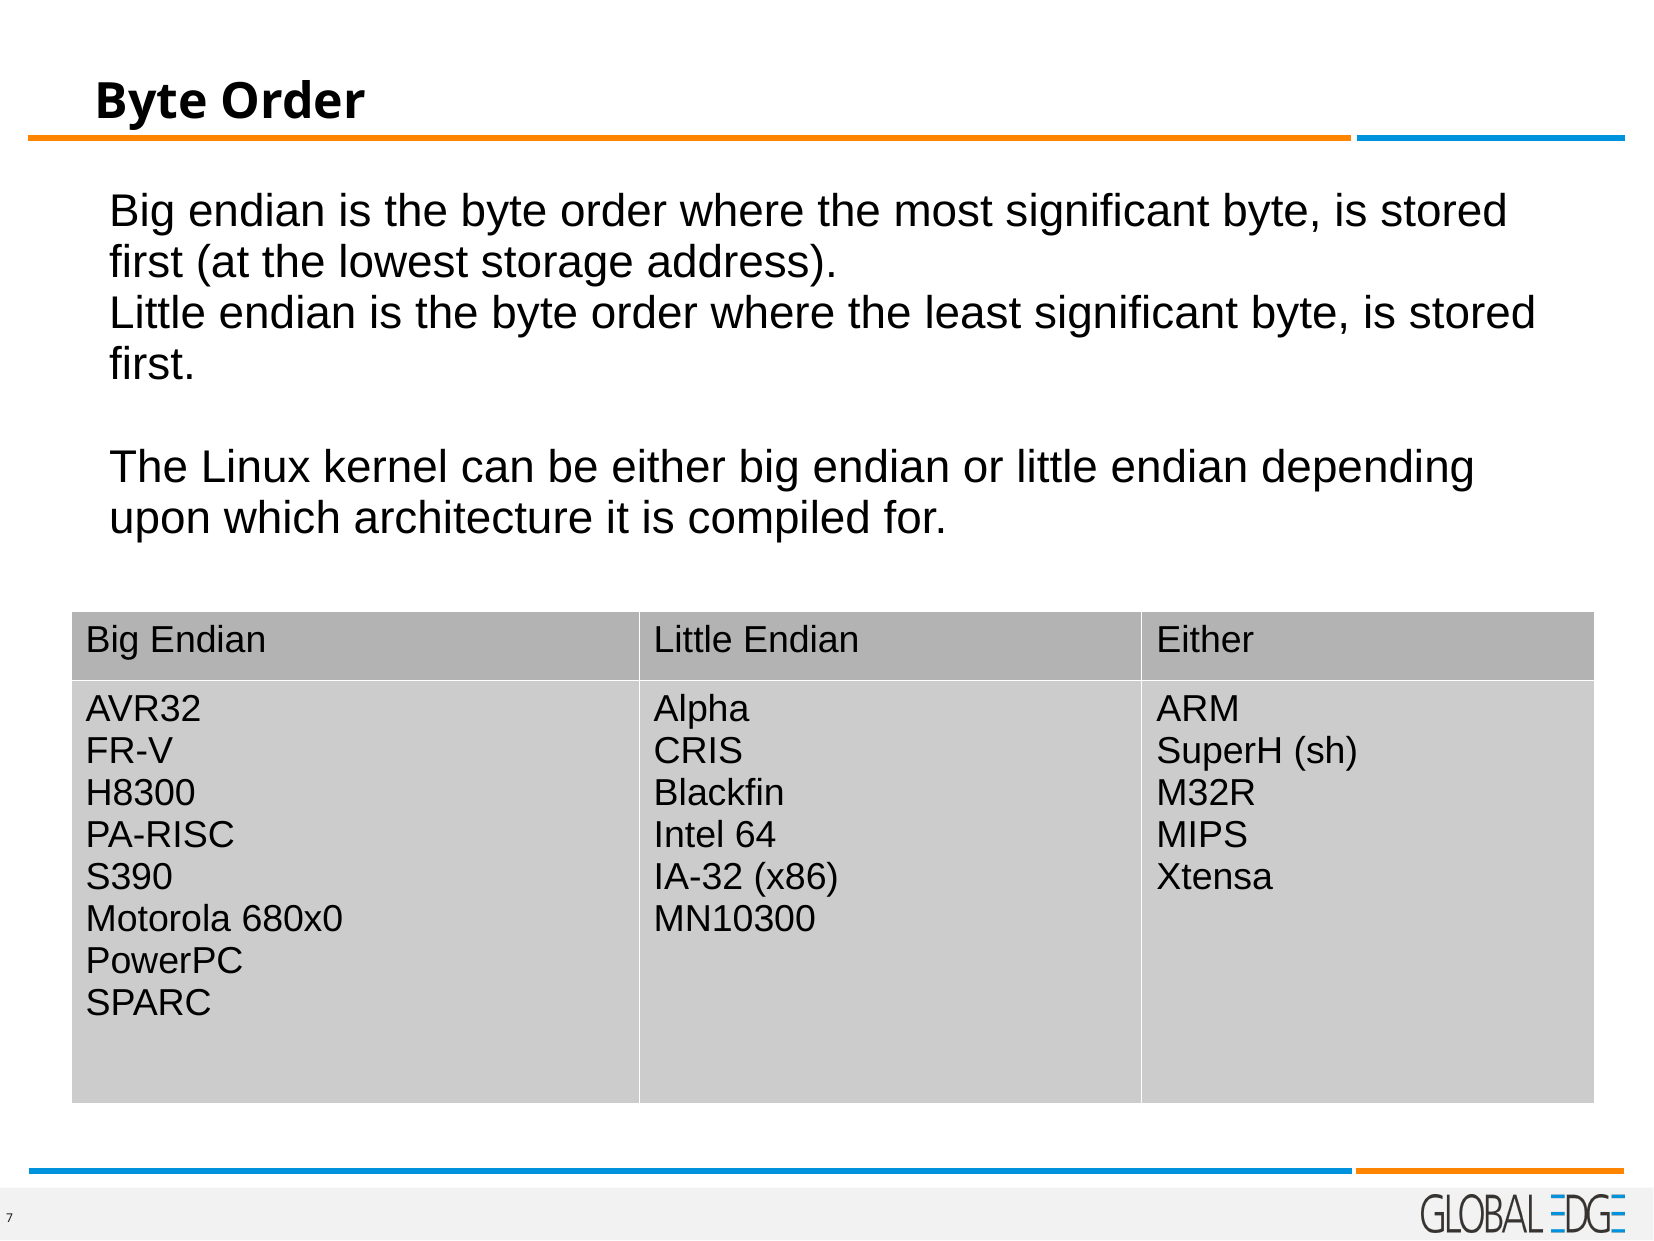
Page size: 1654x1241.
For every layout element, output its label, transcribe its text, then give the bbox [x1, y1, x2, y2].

table_header Either [1142, 612, 1594, 680]
table_cell ARM SuperH (sh) M32R MIPS Xtensa [1142, 681, 1594, 1103]
picture [1421, 1194, 1625, 1233]
table_cell AVR32 FR-V H8300 PA-RISC S390 Motorola 680x0 PowerPC SPARC [72, 681, 639, 1103]
table_header Big Endian [72, 612, 639, 680]
table_cell Alpha CRIS Blackfin Intel 64 IA-32 (x86) MN10300 [640, 681, 1141, 1103]
text_box Byte Order [94, 59, 543, 140]
text_box Big endian is the byte order where the most significant byte, is stored first (at the lowest storage address). Little endian is the byte order where the least significant byte, is stored first. The Linux kernel can be either big endian or little endian depending upon which architecture it is compiled for. [94, 177, 1571, 611]
table_header Little Endian [640, 612, 1141, 680]
